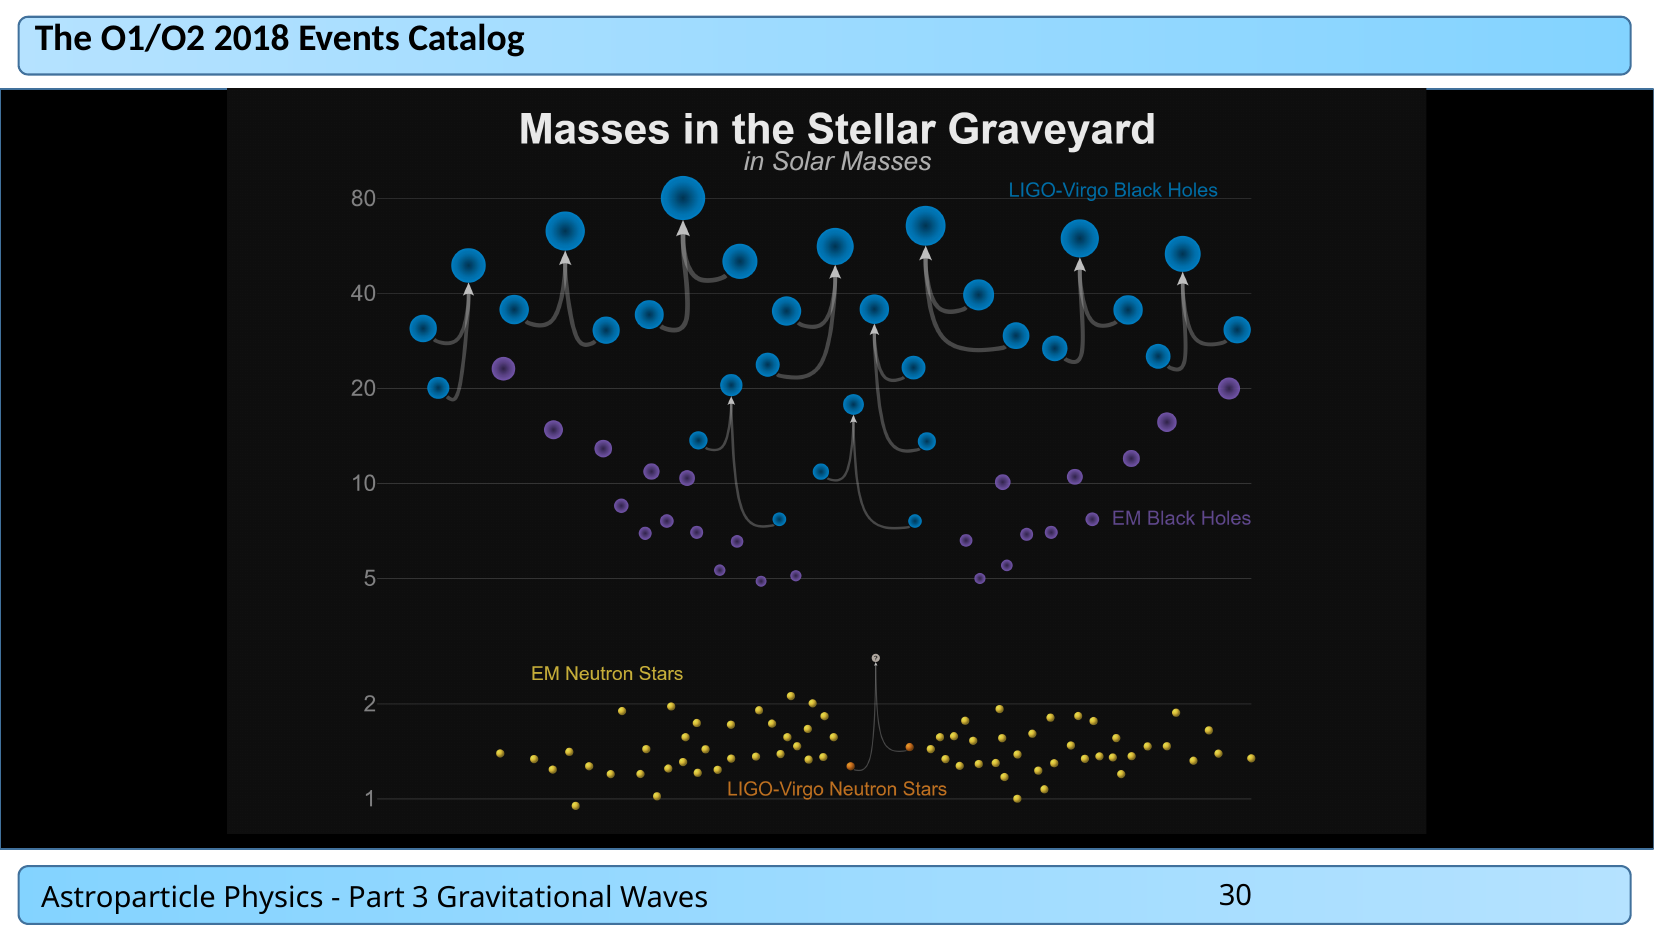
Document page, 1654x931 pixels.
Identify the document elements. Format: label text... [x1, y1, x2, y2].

text_box [0, 89, 1654, 849]
text_box [1218, 873, 1604, 931]
text_box Astroparticle Physics - Part 3 Gravitational Waves [40, 876, 939, 931]
text_box The O1/O2 2018 Events Catalog [19, 15, 1585, 76]
picture [227, 88, 1427, 834]
